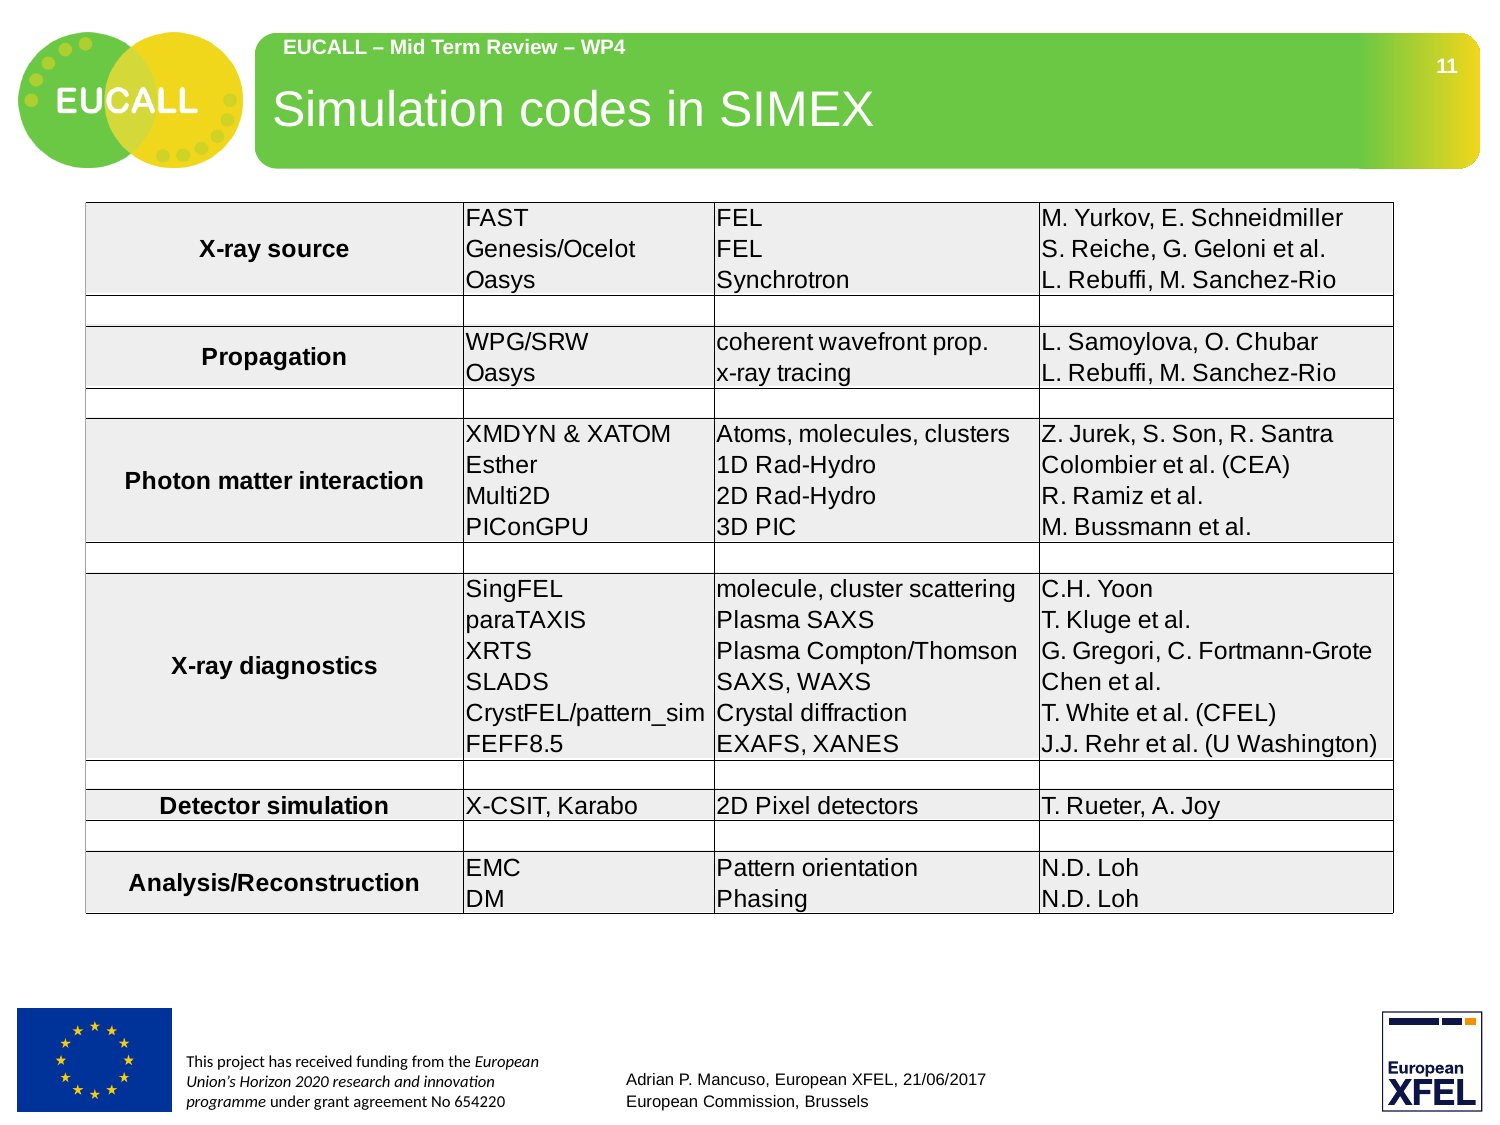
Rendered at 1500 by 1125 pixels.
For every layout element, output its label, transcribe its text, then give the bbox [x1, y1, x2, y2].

chart [85, 202, 1403, 921]
picture [18, 32, 243, 168]
text_box Simulation codes in SIMEX [272, 57, 1488, 156]
picture [17, 1008, 172, 1112]
